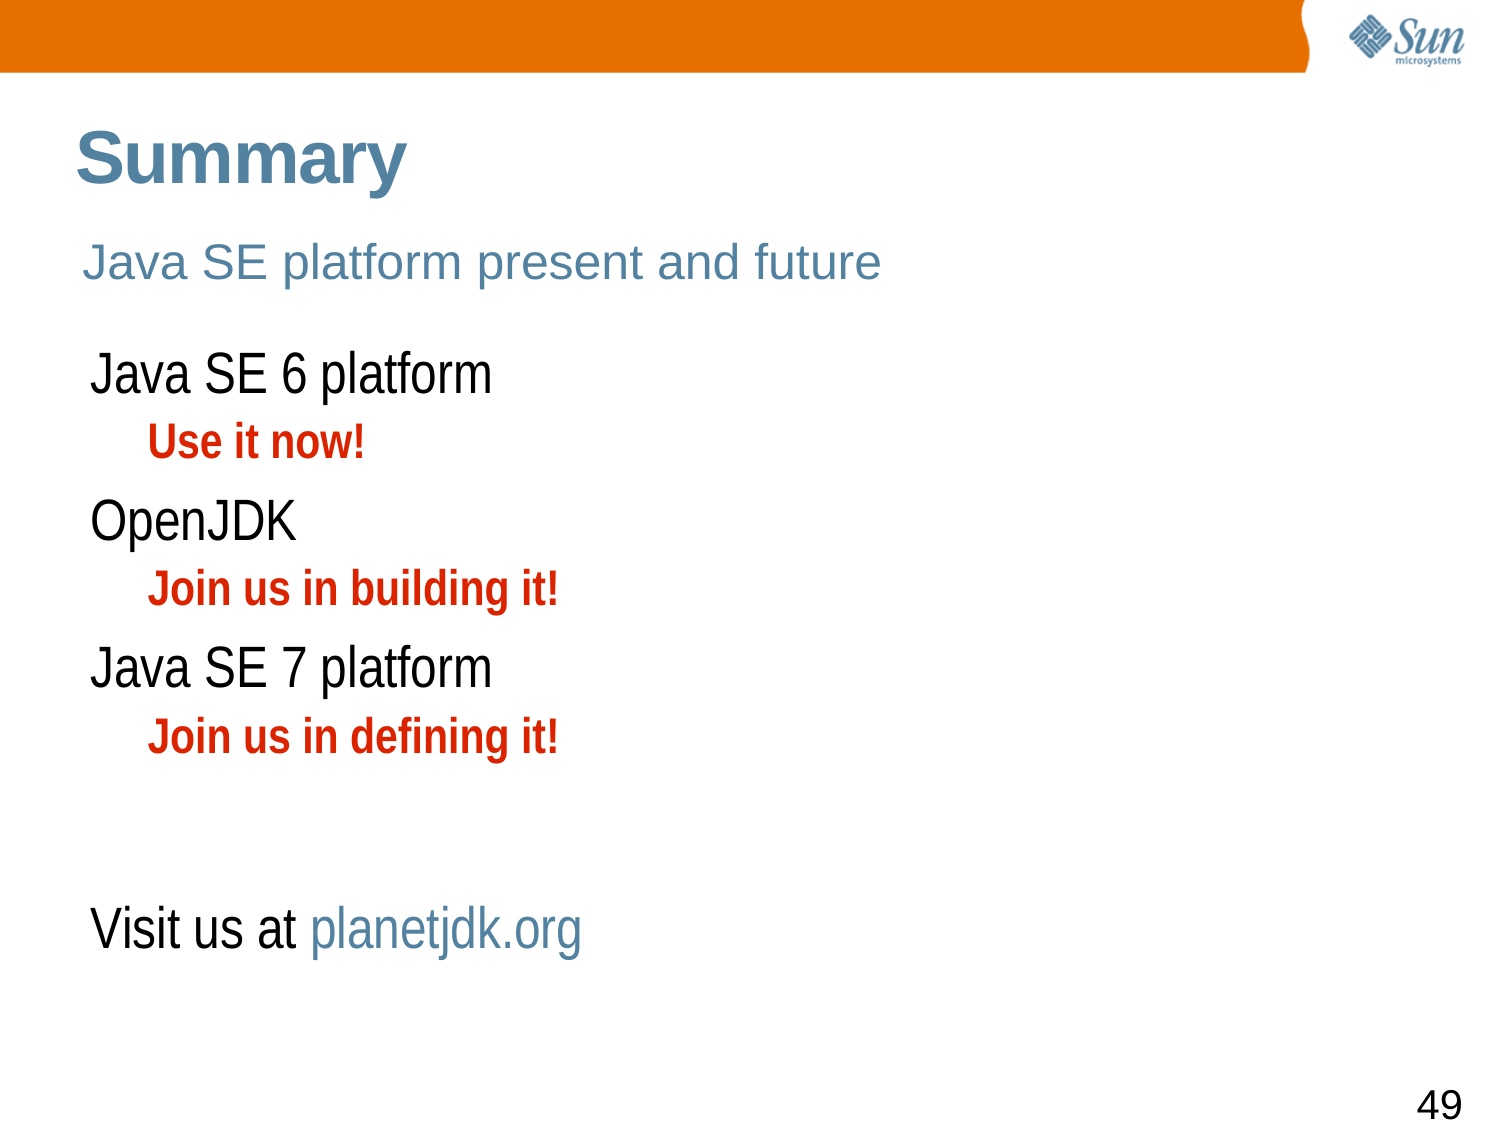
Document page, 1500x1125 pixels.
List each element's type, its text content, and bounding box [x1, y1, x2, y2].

text_box Java SE platform present and future [74, 222, 1350, 312]
list Java SE 6 platform Use it now! OpenJDK Join us in building it! Java SE 7 platform Join us in defining it! Visit us at planetjdk.org [70, 347, 1421, 1041]
picture [0, 0, 1500, 75]
title Summary [75, 122, 1438, 228]
